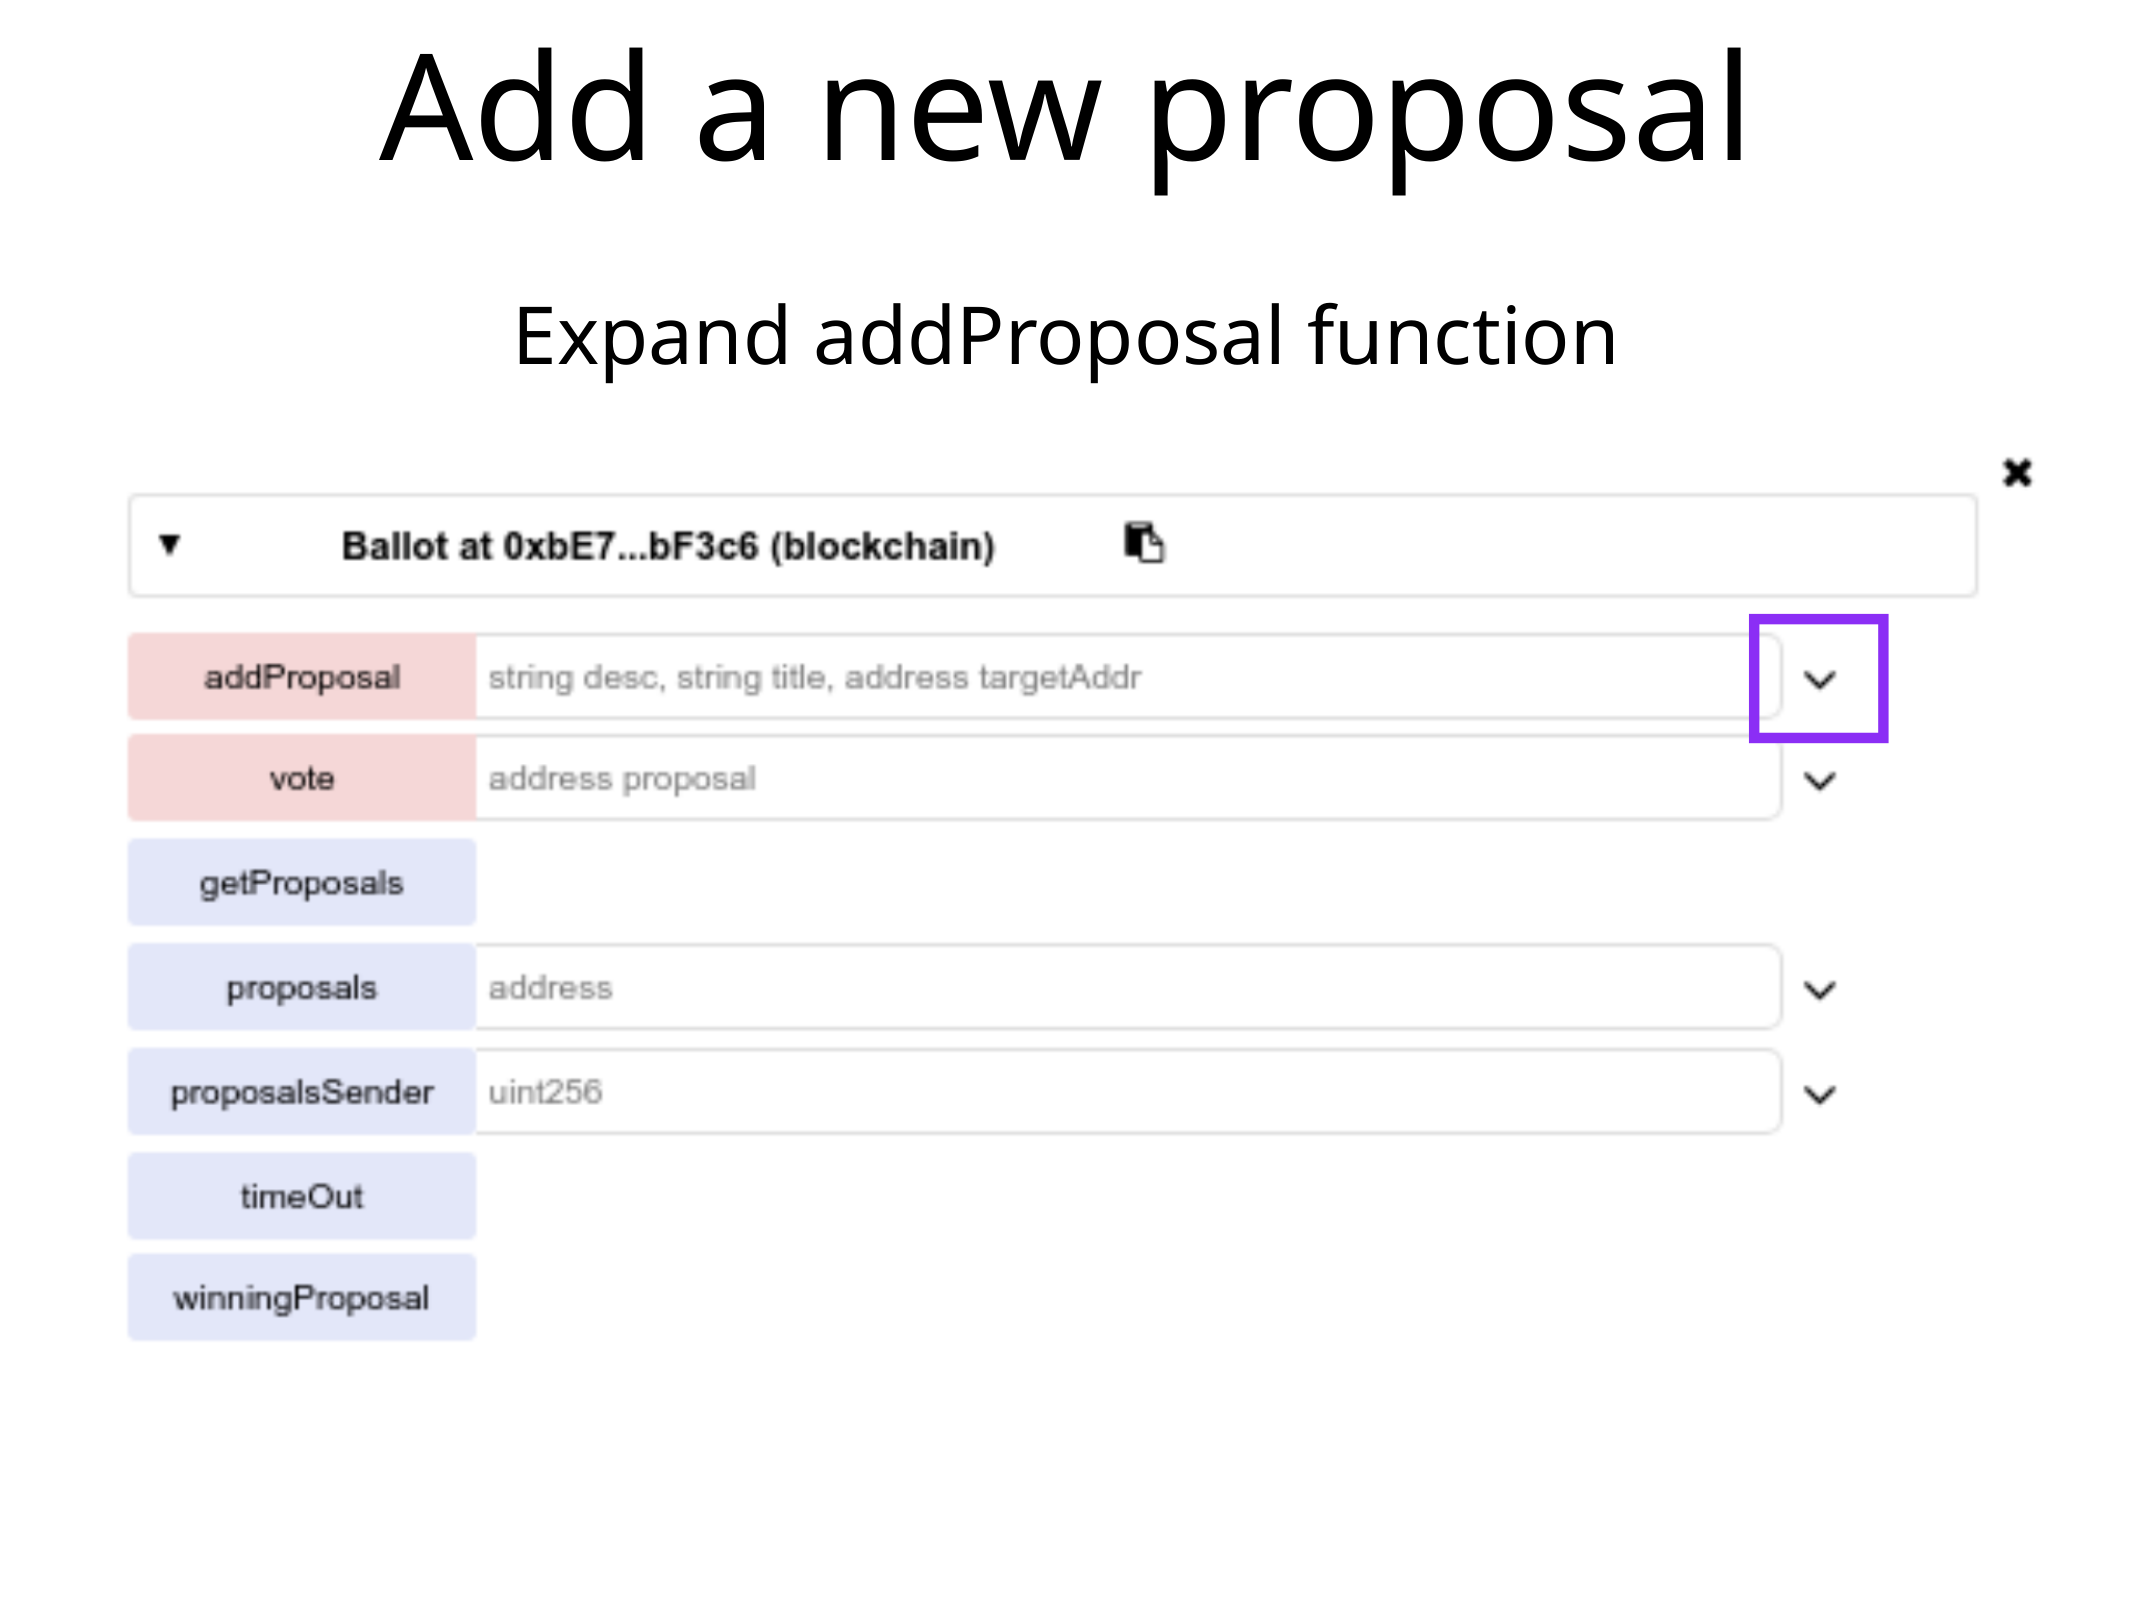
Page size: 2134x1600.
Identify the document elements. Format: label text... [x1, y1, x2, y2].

title Add a new proposal [69, 5, 2064, 547]
subtitle Expand addProposal function ( when dependencies.js is the active file ) [112, 277, 2021, 420]
picture [86, 420, 2047, 1375]
